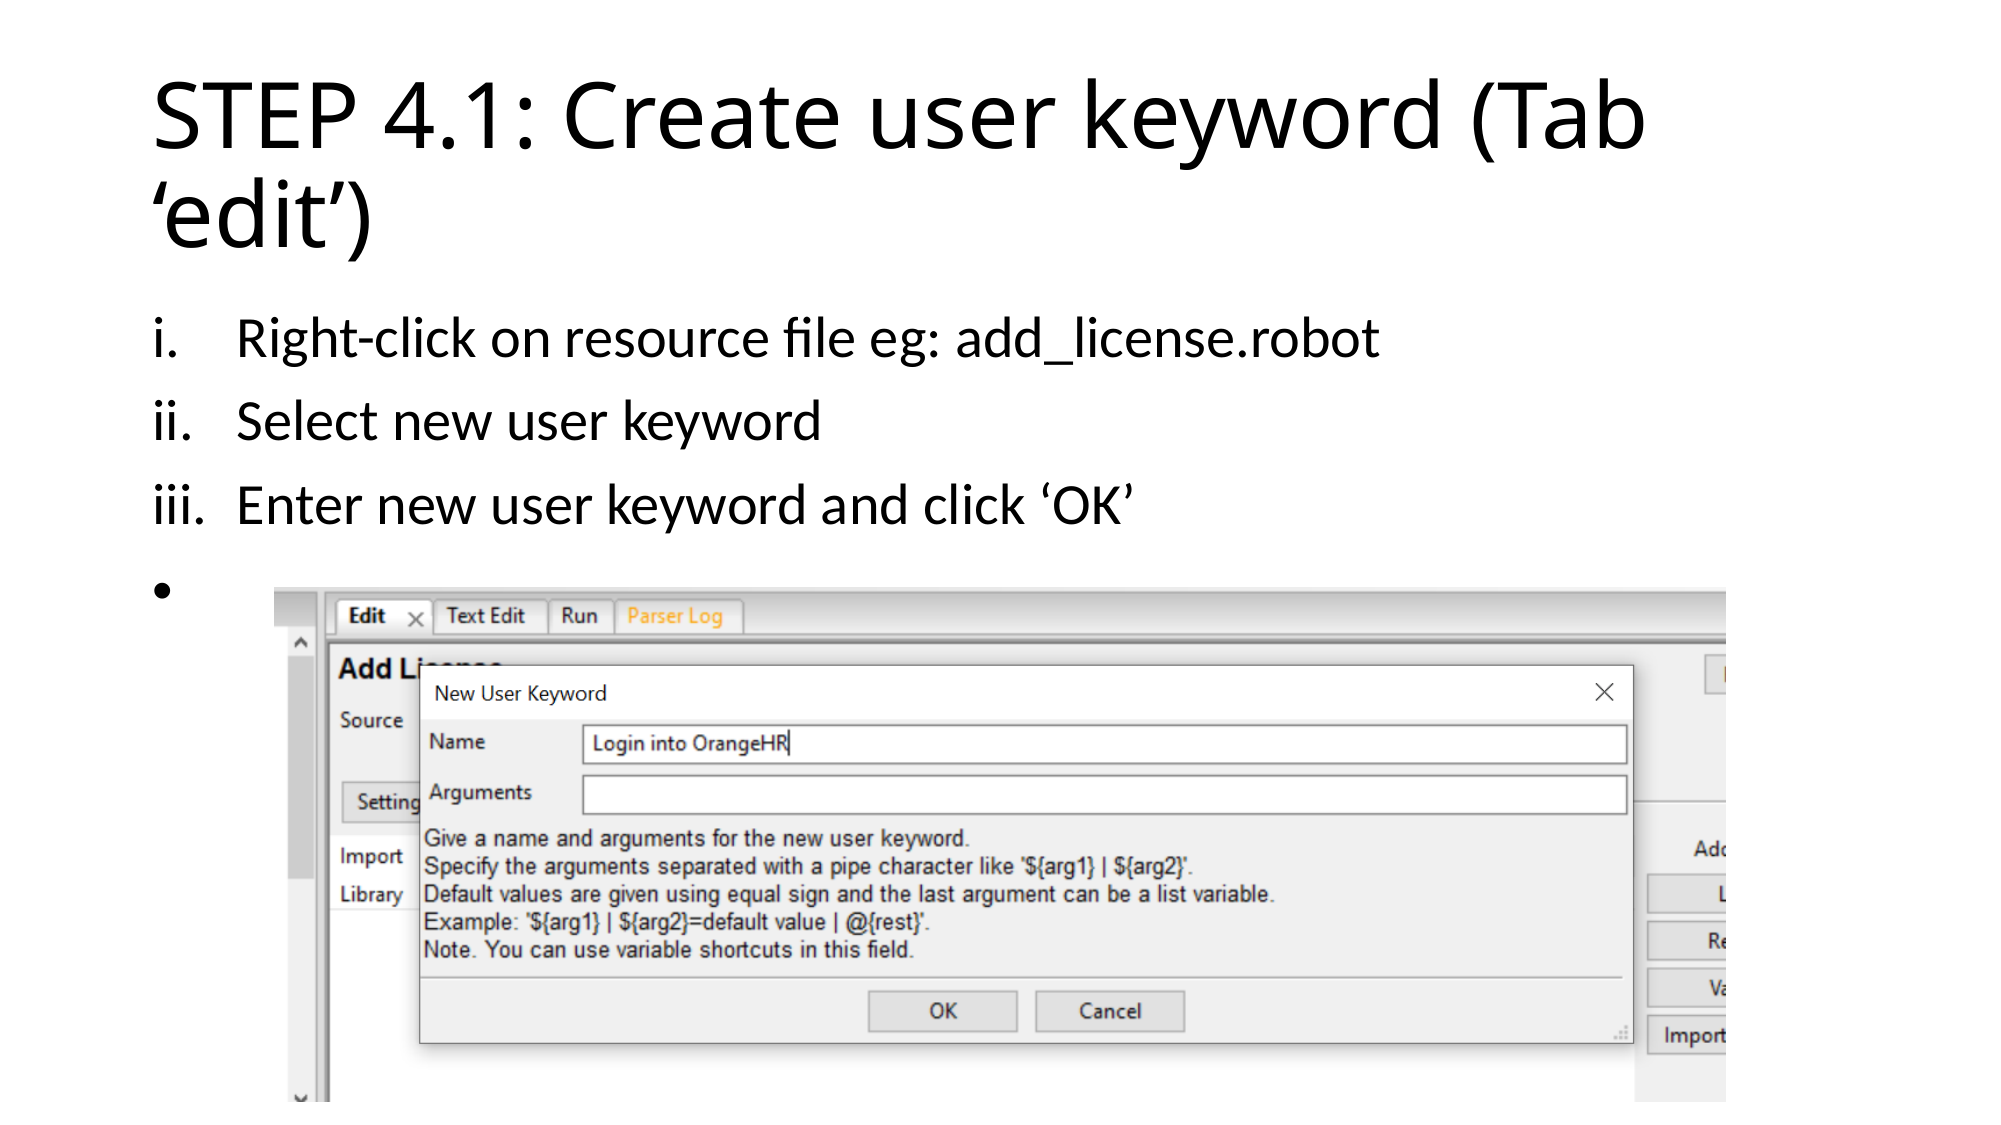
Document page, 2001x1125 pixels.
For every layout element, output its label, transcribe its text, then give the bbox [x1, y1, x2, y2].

picture [274, 587, 1726, 1102]
title STEP 4.1: Create user keyword (Tab ‘edit’) [137, 59, 1863, 278]
list Right-click on resource file eg: add_license.robot Select new user keyword Enter new user keyword and click ‘OK’ [137, 299, 1863, 1014]
